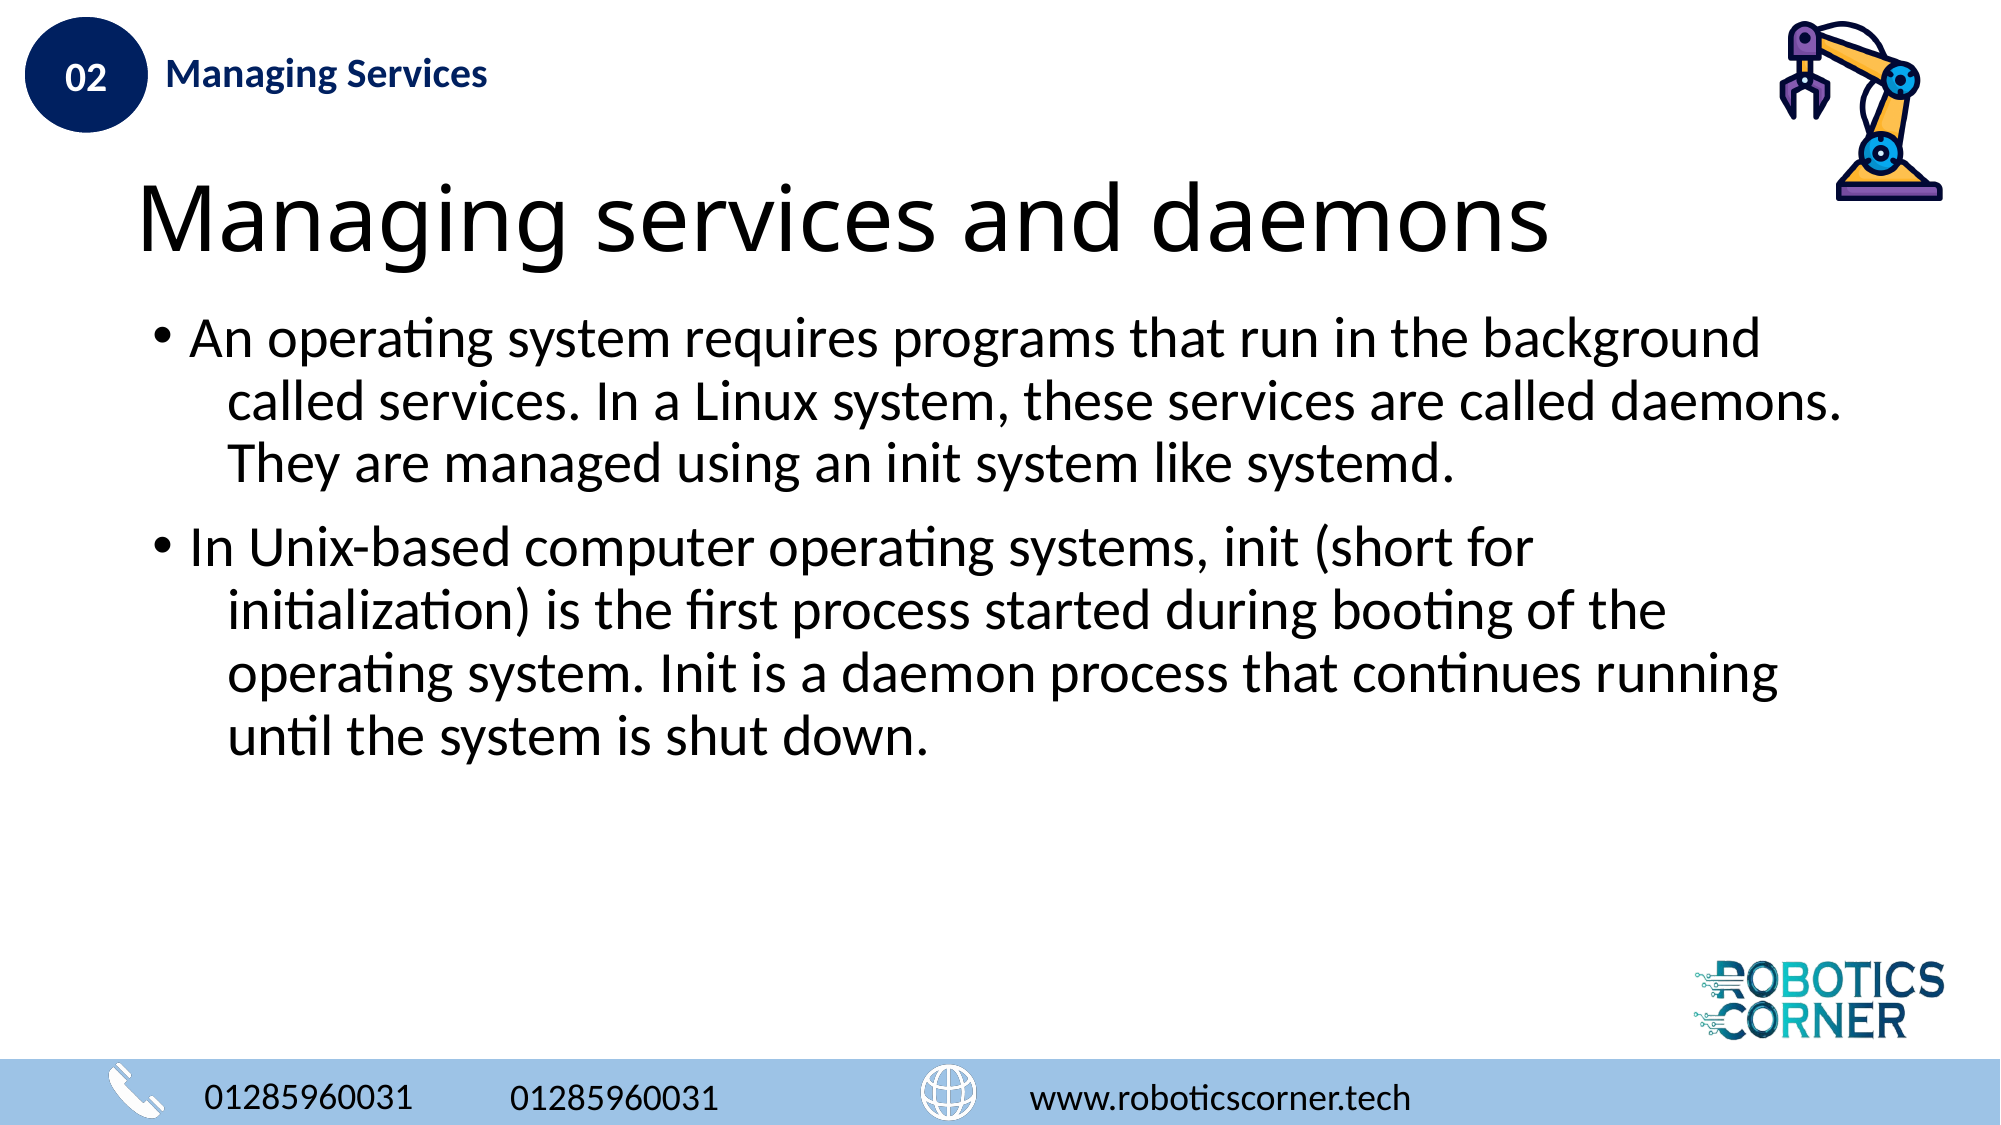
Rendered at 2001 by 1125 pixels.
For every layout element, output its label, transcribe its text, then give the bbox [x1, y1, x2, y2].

text_box 01285960031 [189, 1064, 495, 1125]
text_box [1953, 1059, 2000, 1125]
picture [915, 1059, 981, 1125]
text_box [0, 1059, 915, 1125]
text_box 02 [22, 14, 150, 136]
list An operating system requires programs that run in the background called services. In a Linux system, these services are called daemons. They are managed using an init system like systemd. In Unix-based computer operating systems, init (short for initialization) is the first process started during booting of the operating system. Init is a daemon process that continues running until the system is shut down. [137, 299, 1863, 1014]
picture [103, 1057, 170, 1124]
text_box 01285960031 [495, 1064, 827, 1125]
text_box Managing Services [150, 38, 622, 154]
picture [1771, 21, 1951, 201]
title Managing services and daemons [120, 112, 1846, 330]
text_box [981, 1059, 1680, 1125]
picture [1680, 859, 1953, 1125]
text_box www.roboticscorner.tech [1014, 1065, 1546, 1125]
